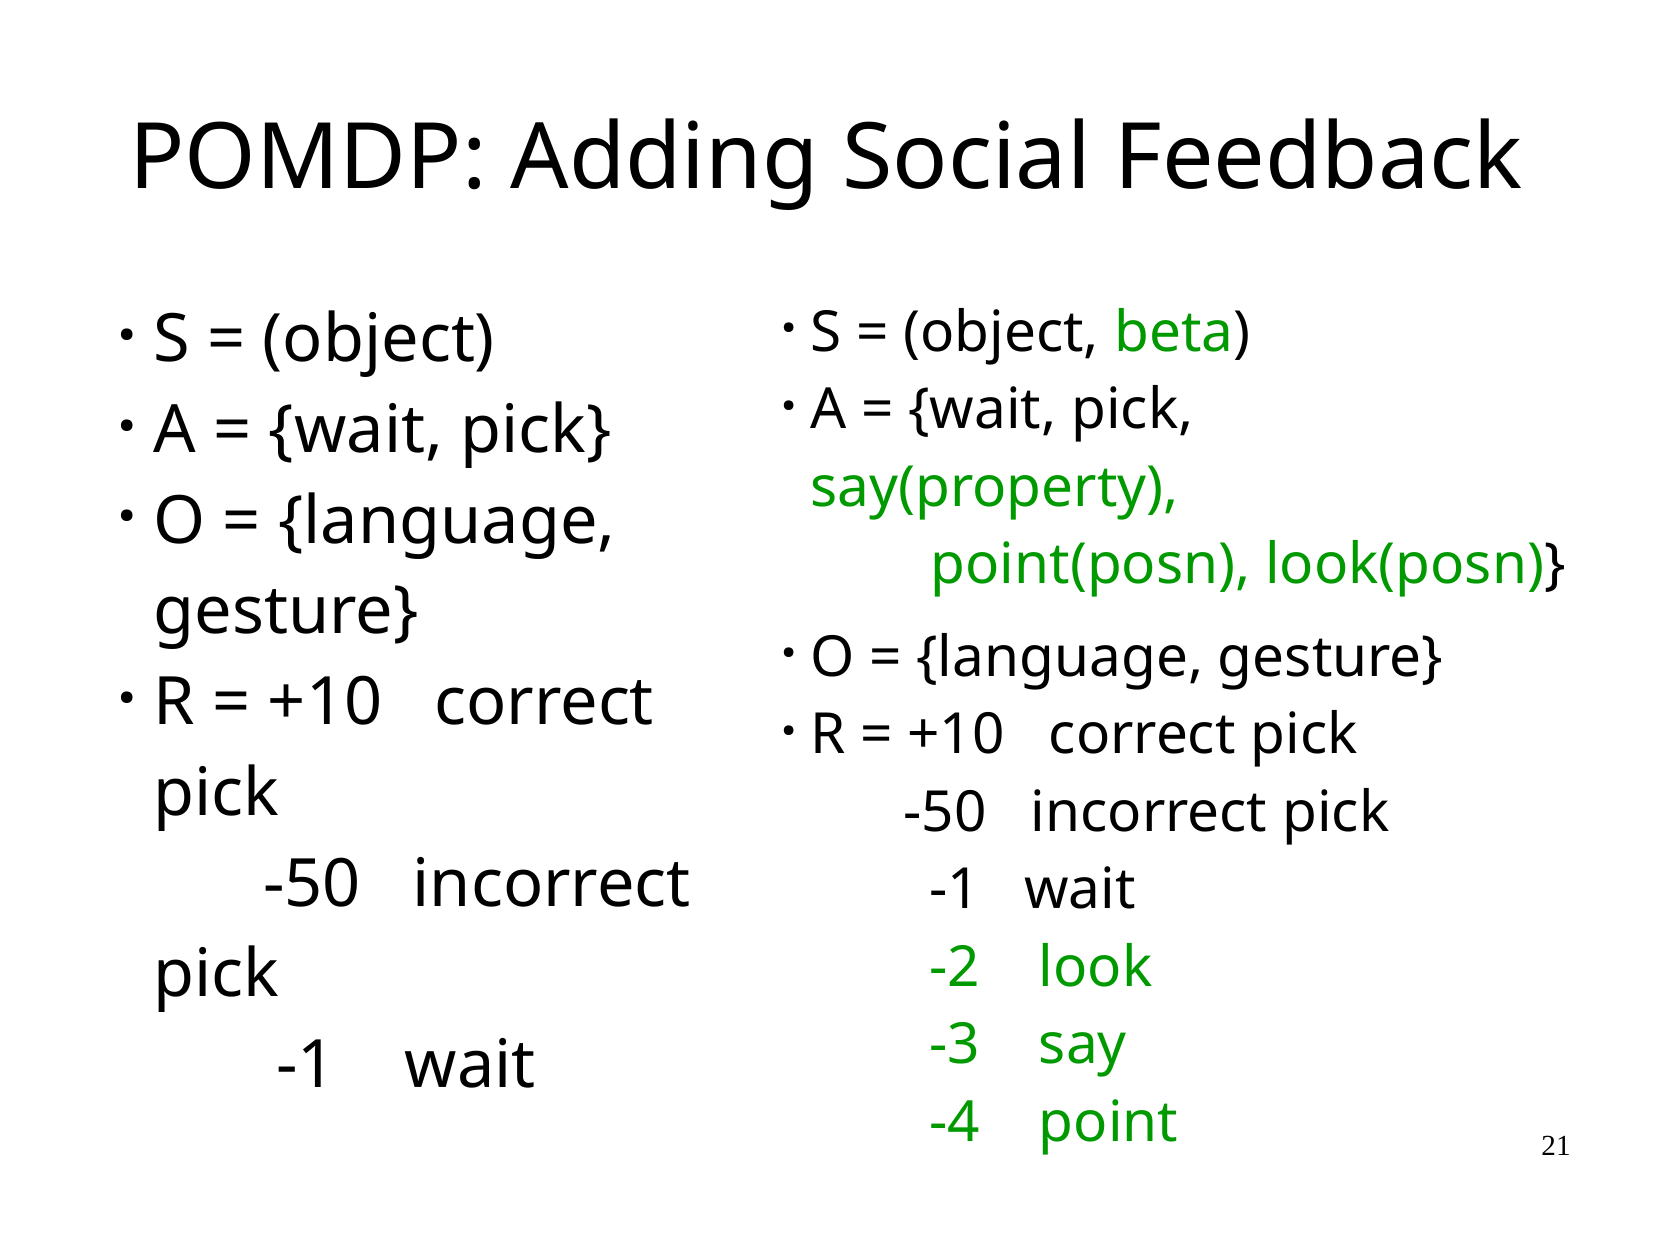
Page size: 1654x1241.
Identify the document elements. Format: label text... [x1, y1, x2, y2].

list S = (object, beta) A = {wait, pick, say(property), point(posn), look(posn)} O = {language, gesture} R = +10 correct pick -50 incorrect pick -1 wait -2 look -3 say -4 point [751, 290, 1571, 1201]
list S = (object) A = {wait, pick} O = {language, gesture} R = +10 correct pick -50 incorrect pick -1 wait [82, 290, 751, 1201]
title POMDP: Adding Social Feedback [82, 49, 1571, 257]
